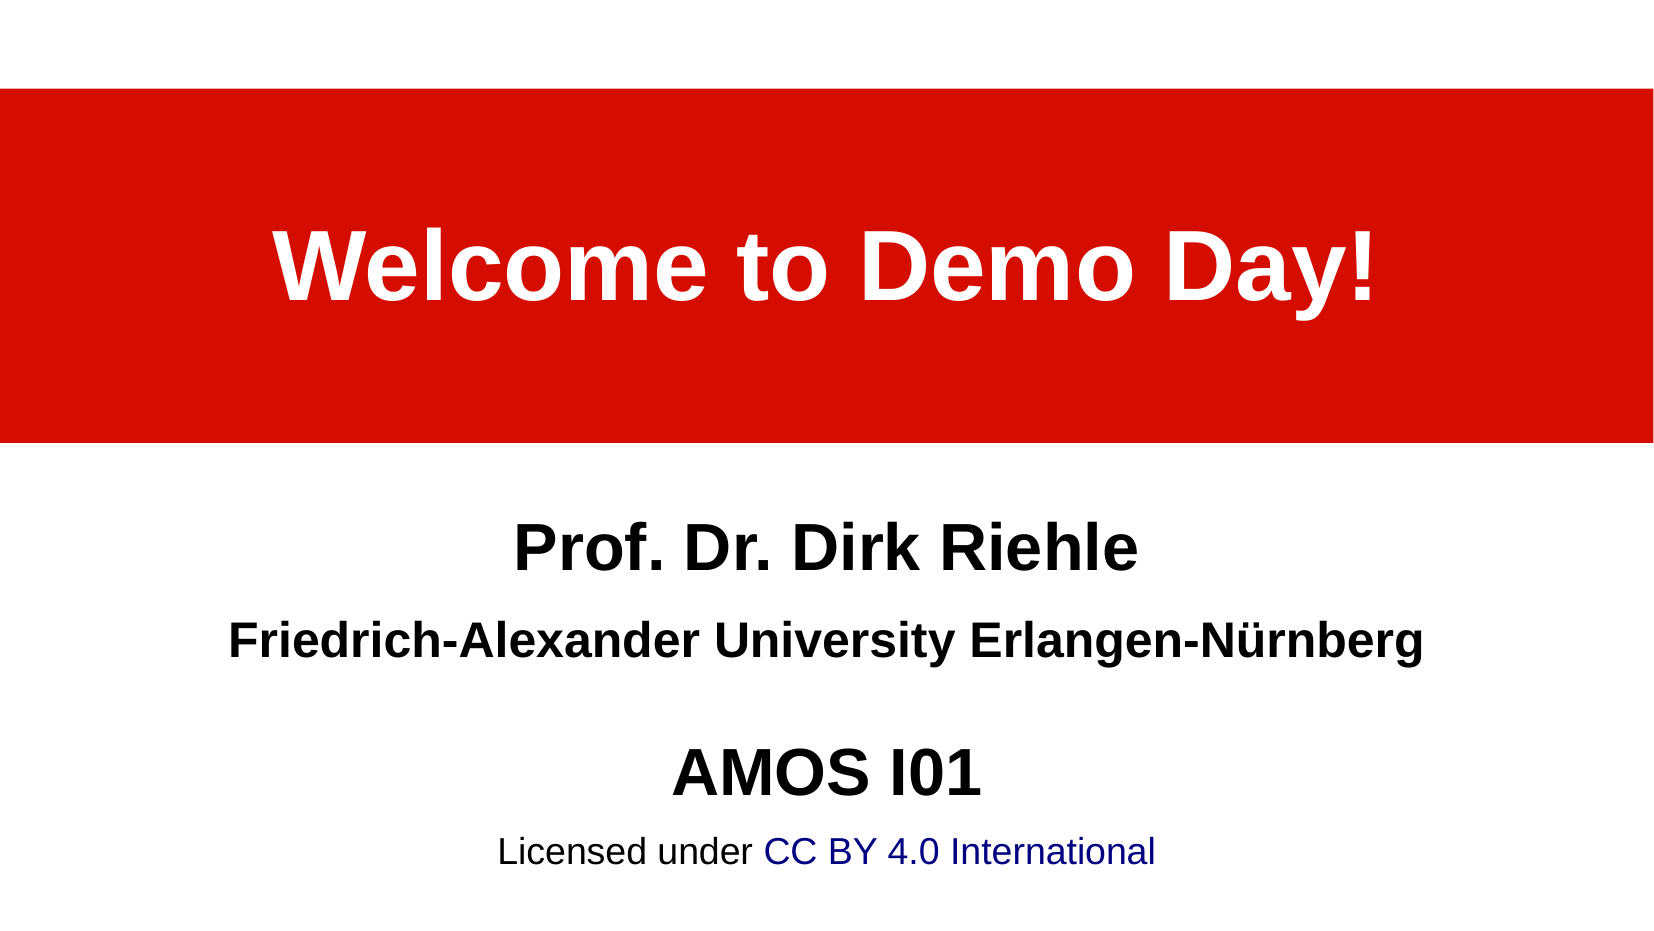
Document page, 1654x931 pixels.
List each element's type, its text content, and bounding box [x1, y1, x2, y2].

subtitle Prof. Dr. Dirk Riehle Friedrich-Alexander University Erlangen-Nürnberg AMOS I01 Licensed under CC BY 4.0 International [29, 472, 1625, 886]
title Welcome to Demo Day! [0, 88, 1654, 443]
